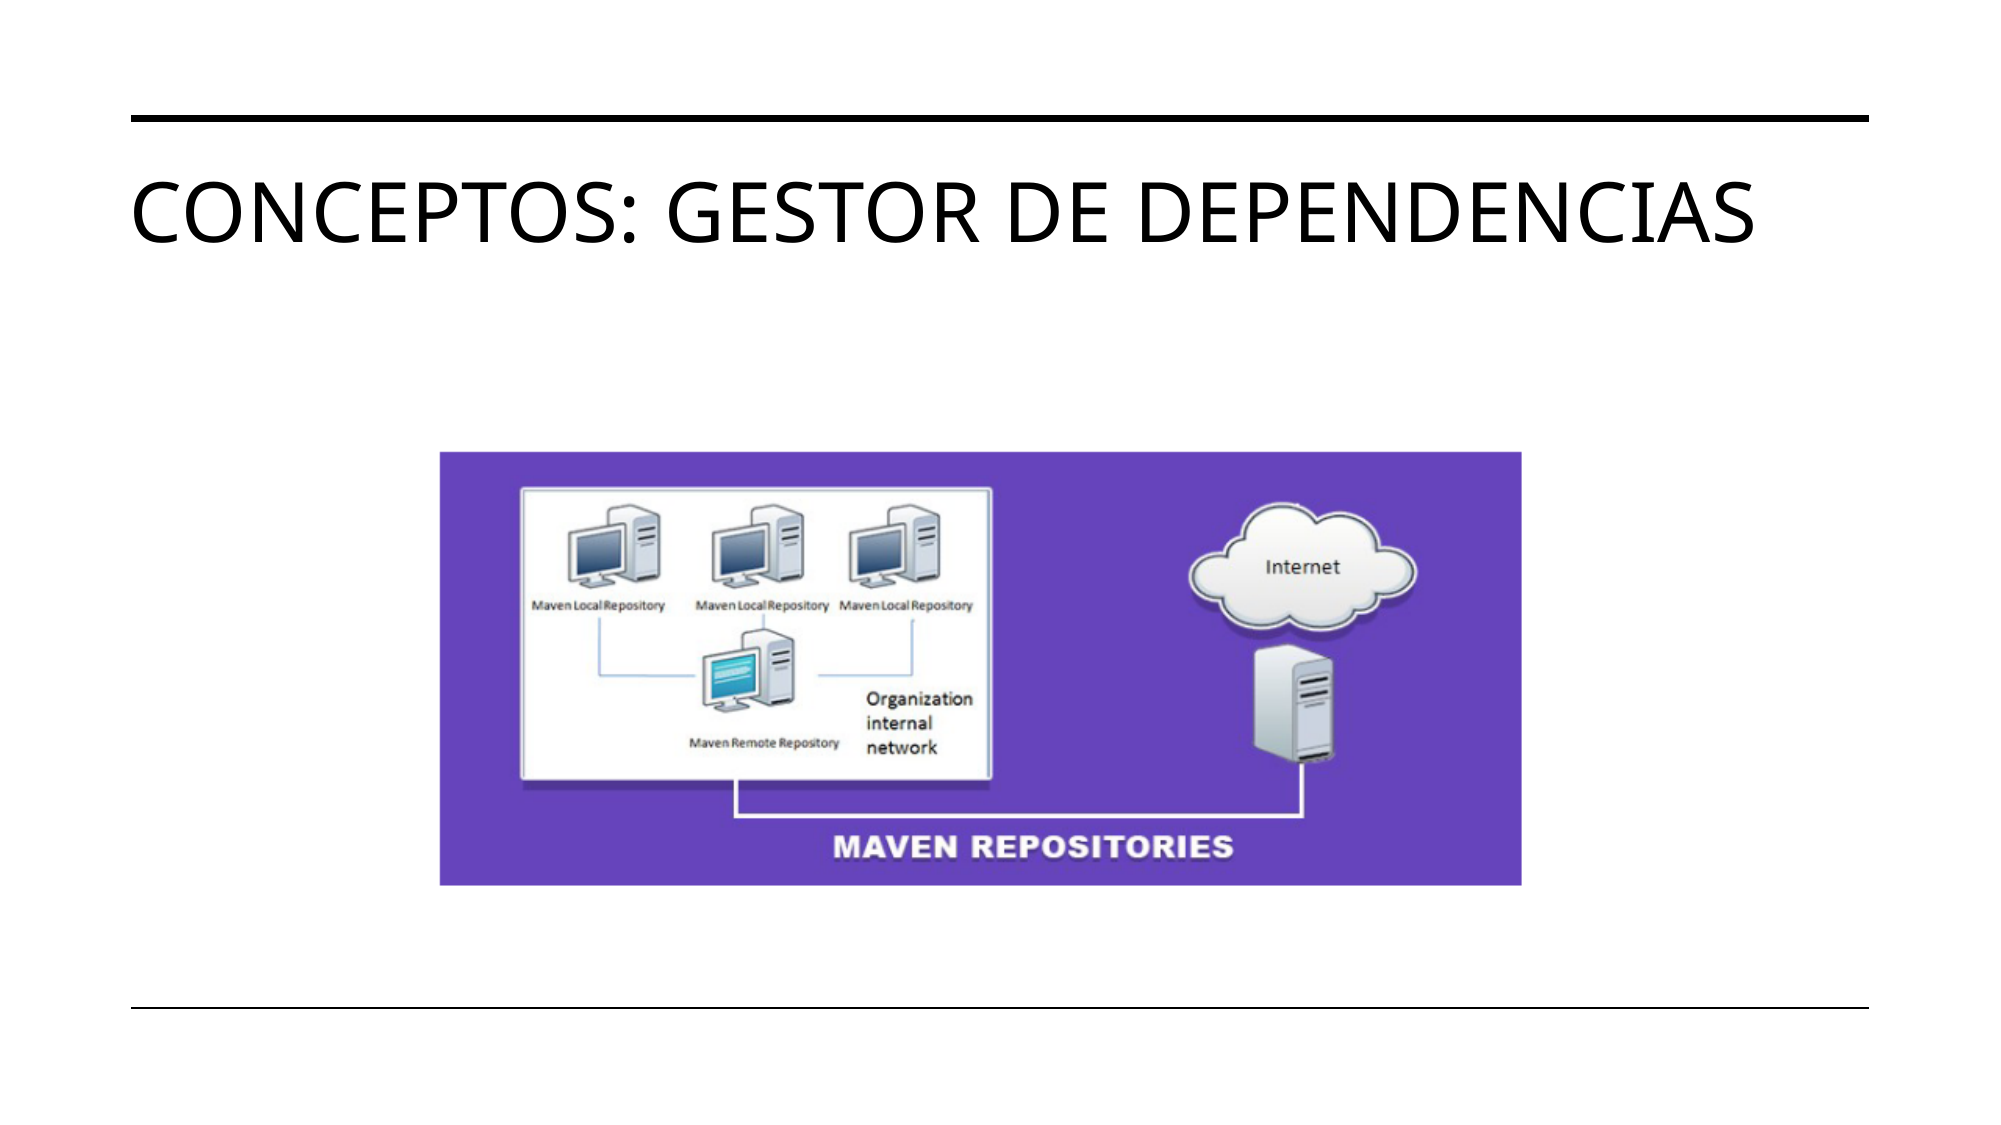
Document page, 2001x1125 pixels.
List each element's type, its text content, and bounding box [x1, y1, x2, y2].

picture [423, 435, 1561, 914]
title CONCEPTOS: gestor de dependencias [114, 151, 1869, 377]
